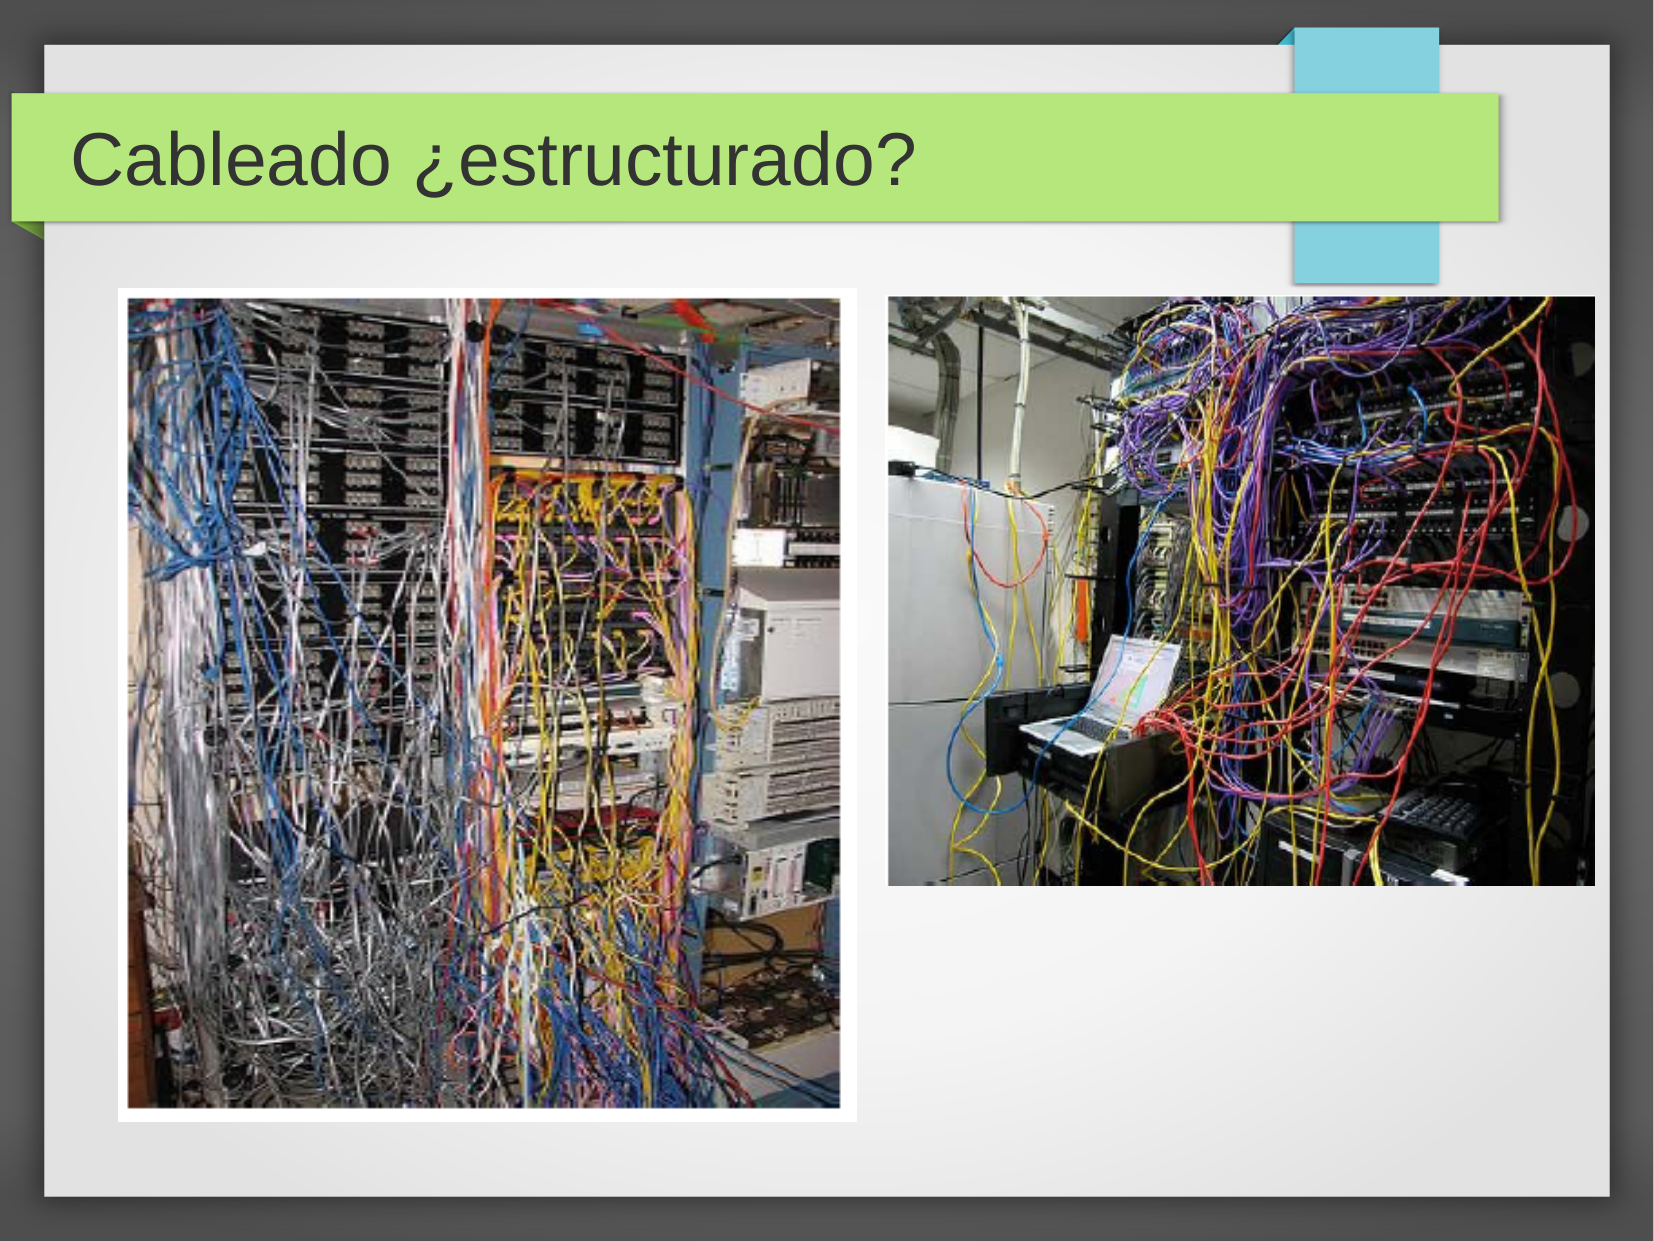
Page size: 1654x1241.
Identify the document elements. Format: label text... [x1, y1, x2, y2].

picture [0, 0, 1654, 1241]
title Cableado ¿estructurado? [70, 106, 1229, 213]
